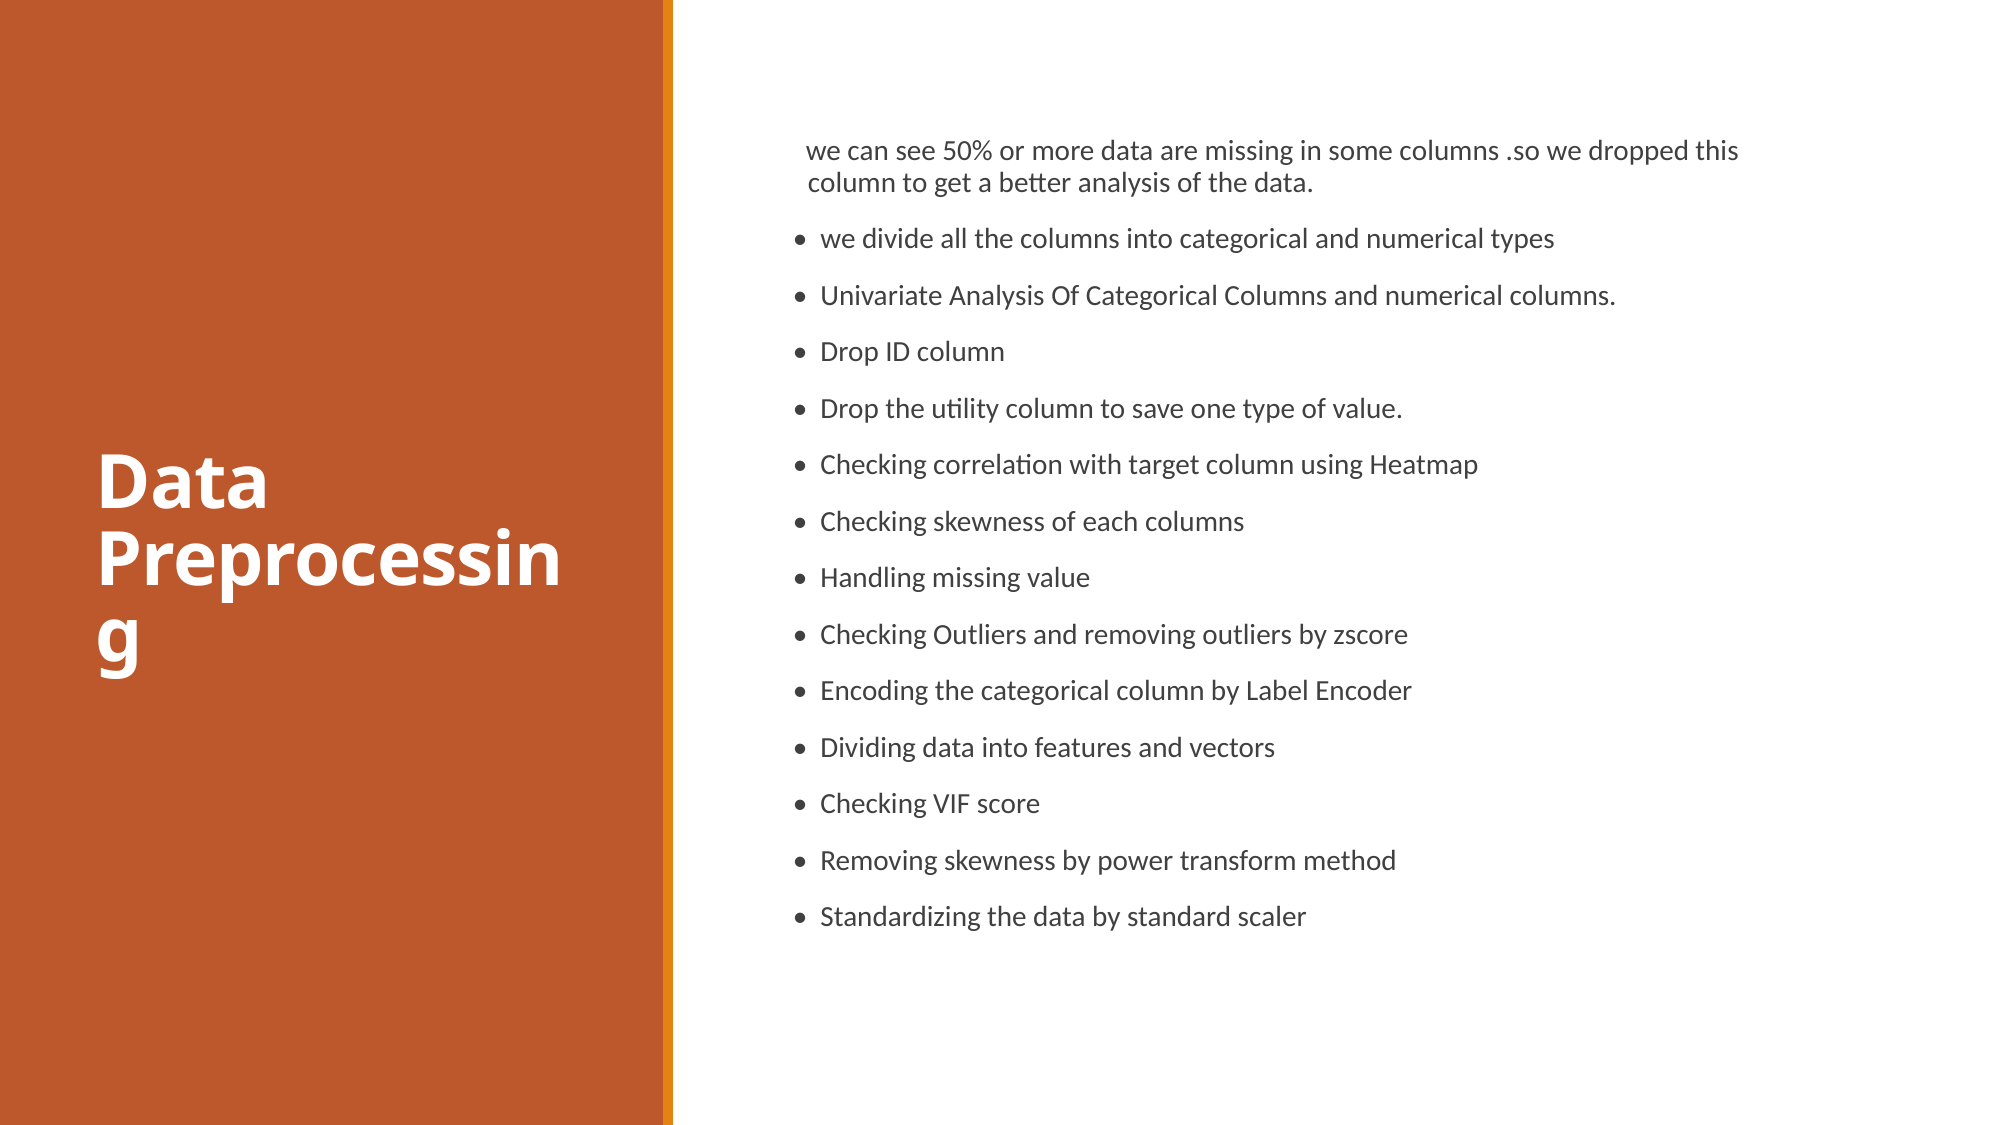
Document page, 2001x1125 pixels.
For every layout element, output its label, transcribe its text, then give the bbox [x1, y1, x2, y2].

list we can see 50% or more data are missing in some columns .so we dropped this column to get a better analysis of the data. • we divide all the columns into categorical and numerical types • Univariate Analysis Of Categorical Columns and numerical columns. • Drop ID column • Drop the utility column to save one type of value. • Checking correlation with target column using Heatmap • Checking skewness of each columns • Handling missing value • Checking Outliers and removing outliers by zscore • Encoding the categorical column by Label Encoder • Dividing data into features and vectors • Checking VIF score • Removing skewness by power transform method • Standardizing the data by standard scaler [777, 99, 1831, 1026]
text_box [0, 0, 1999, 1125]
title Data Preprocessing [80, 99, 587, 1026]
